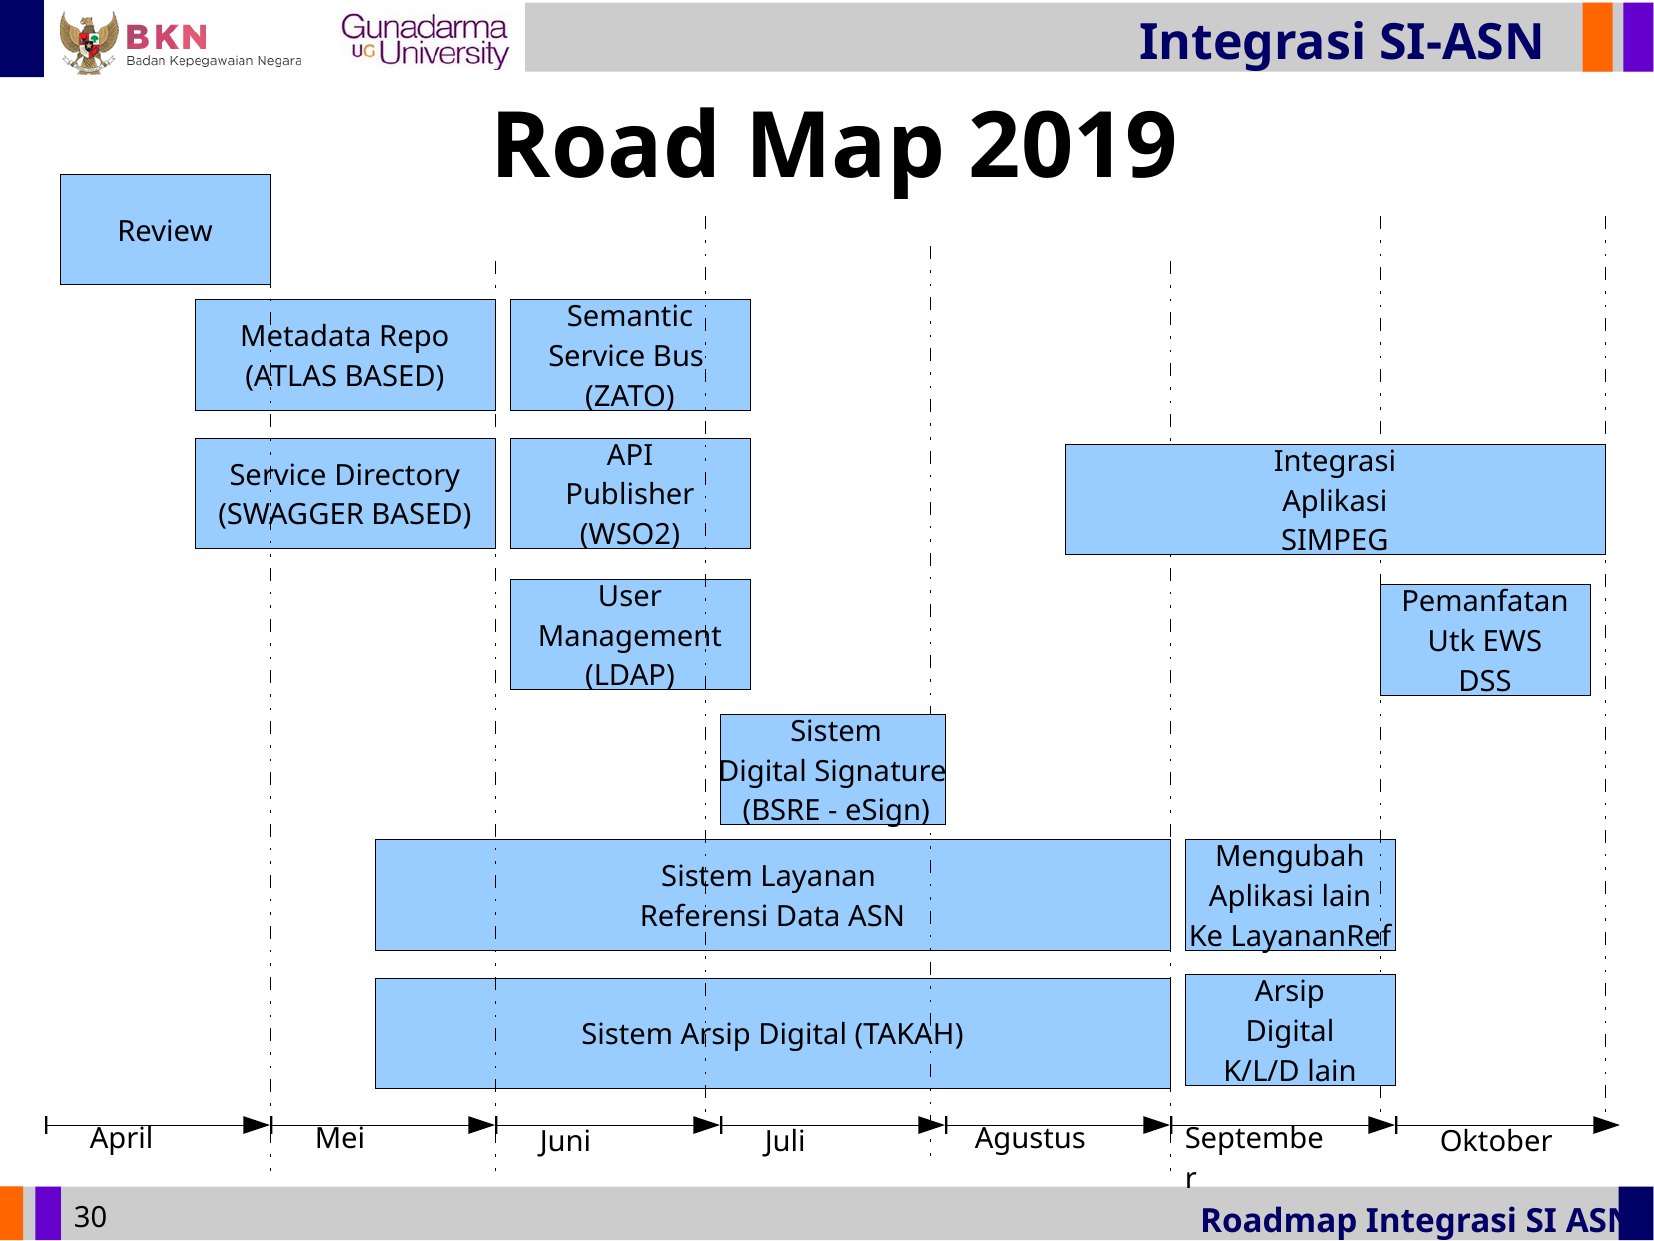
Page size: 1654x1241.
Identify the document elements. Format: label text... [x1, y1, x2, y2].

picture [340, 0, 510, 70]
text_box Juni [525, 1113, 631, 1171]
picture [60, 11, 301, 75]
text_box Sistem Digital Signature (BSRE - eSign) [720, 714, 946, 825]
text_box User Management (LDAP) [510, 579, 751, 690]
text_box Semantic Service Bus (ZATO) [510, 299, 751, 411]
text_box Mei [300, 1110, 406, 1167]
text_box Mengubah Aplikasi lain Ke LayananRef [1185, 839, 1396, 951]
text_box Oktober [1425, 1113, 1621, 1171]
text_box Arsip Digital K/L/D lain [1185, 974, 1396, 1086]
text_box Juli [750, 1113, 856, 1171]
text_box Sistem Layanan Referensi Data ASN [375, 839, 1171, 951]
text_box April [75, 1110, 181, 1167]
title Road Map 2019 [78, 87, 1592, 198]
text_box Integrasi Aplikasi SIMPEG [1065, 444, 1606, 555]
text_box Pemanfatan Utk EWS DSS [1380, 584, 1591, 696]
text_box Service Directory (SWAGGER BASED) [195, 438, 496, 549]
text_box Agustus [960, 1110, 1126, 1171]
text_box September [1170, 1110, 1351, 1160]
text_box Metadata Repo (ATLAS BASED) [195, 299, 496, 411]
text_box API Publisher (WSO2) [510, 438, 751, 549]
text_box Sistem Arsip Digital (TAKAH) [375, 978, 1171, 1089]
text_box Review [60, 174, 271, 285]
